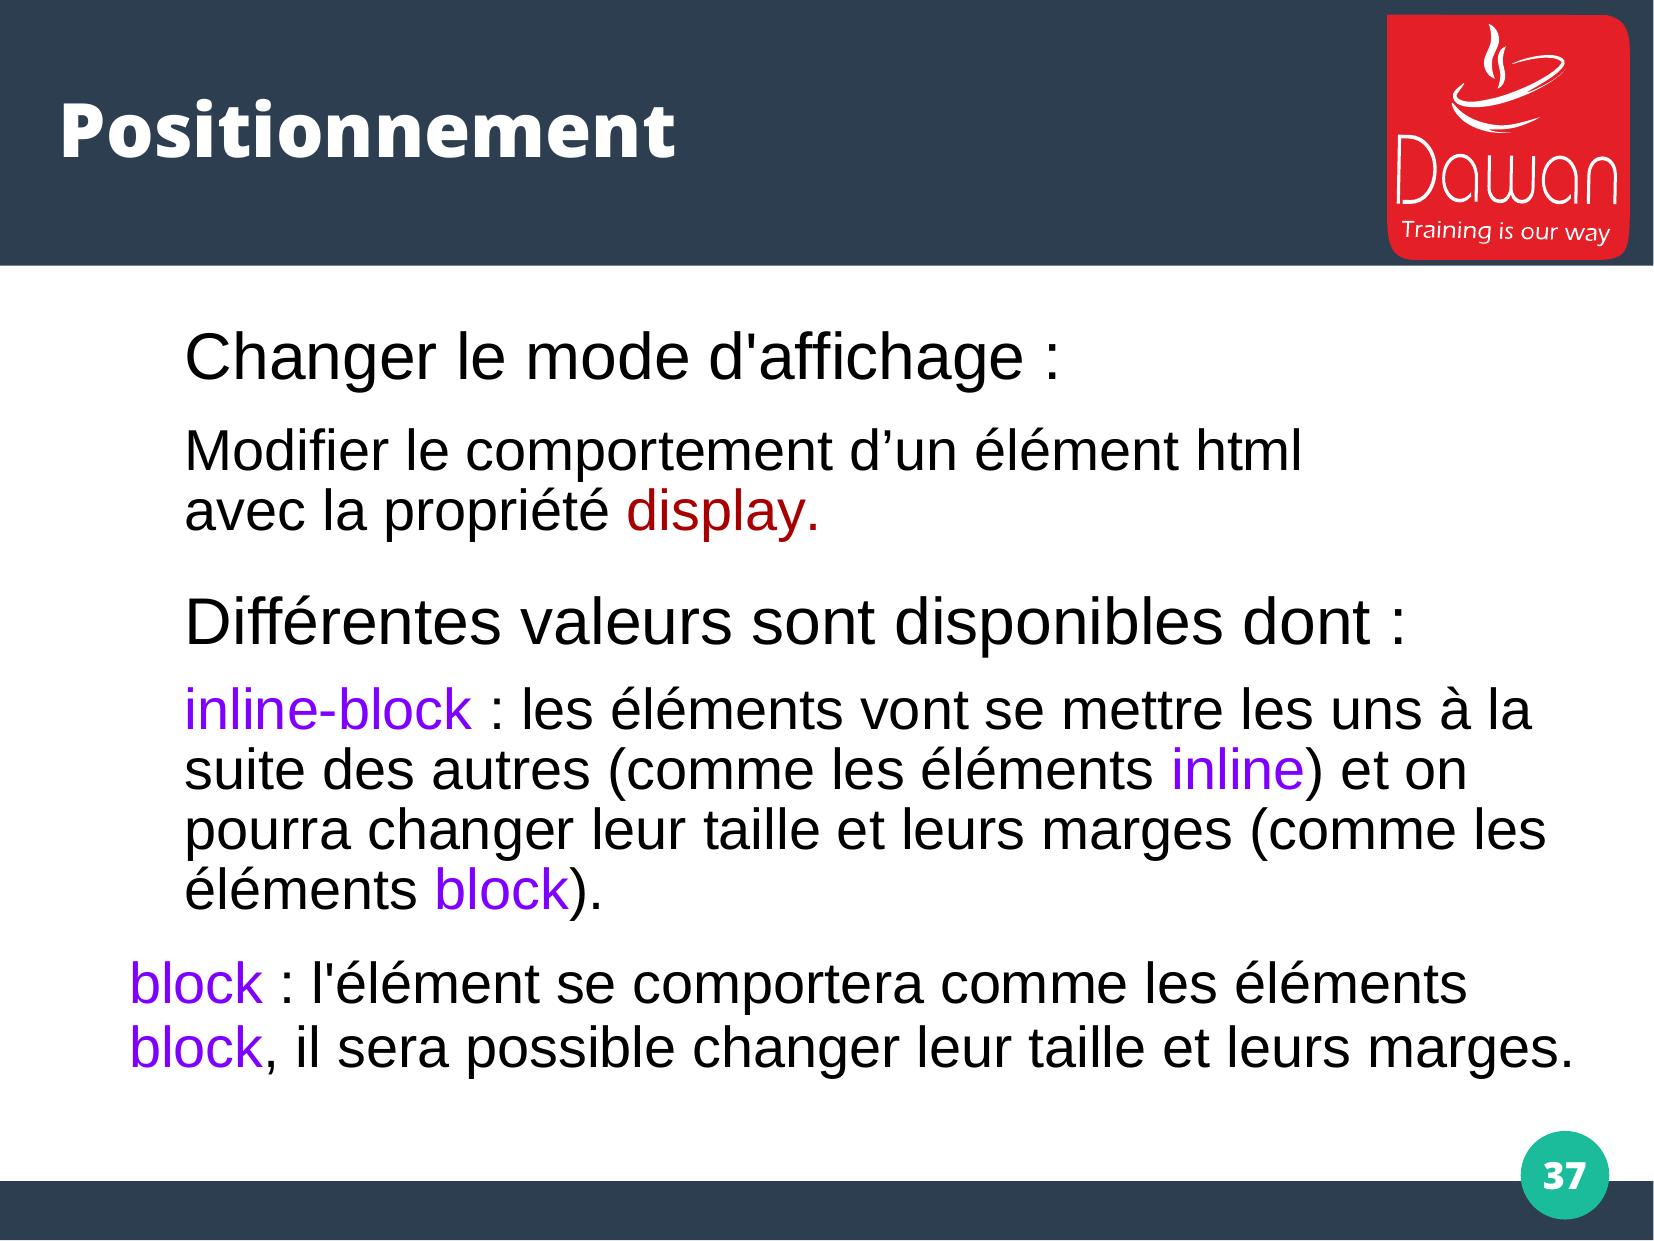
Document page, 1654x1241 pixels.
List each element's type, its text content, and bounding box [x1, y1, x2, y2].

picture [1387, 14, 1630, 260]
title Positionnement [59, 49, 1387, 207]
list Changer le mode d'affichage : Modifier le comportement d’un élément html avec la propriété display. Différentes valeurs sont disponibles dont : inline-block : les éléments vont se mettre les uns à la suite des autres (comme les éléments inline) et on pourra changer leur taille et leurs marges (comme les éléments block). block : l'élément se comportera comme les éléments block, il sera possible changer leur taille et leurs marges. [59, 324, 1595, 1152]
